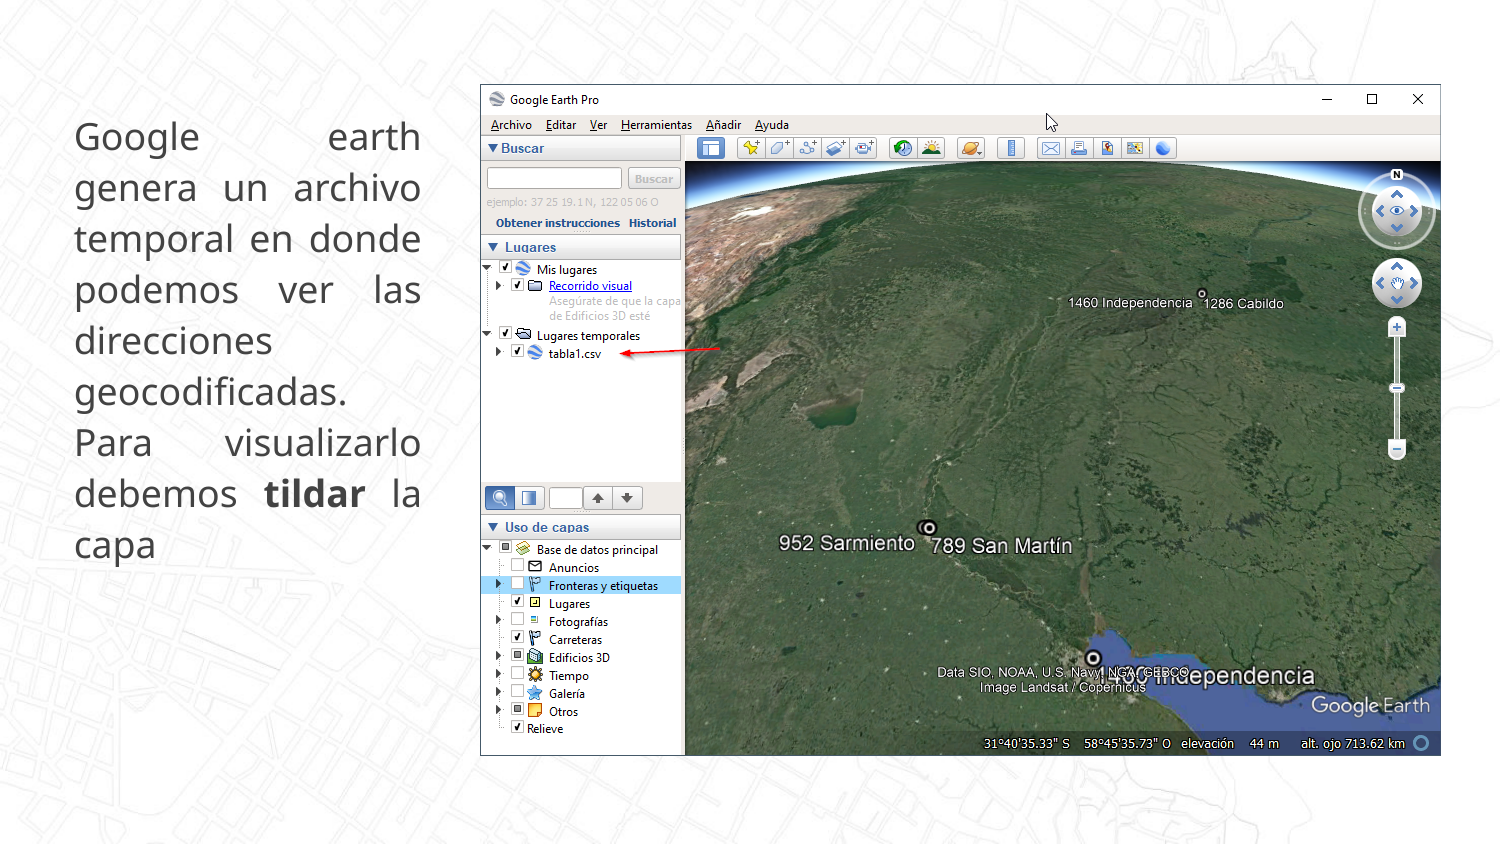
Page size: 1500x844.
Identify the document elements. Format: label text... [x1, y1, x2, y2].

text_box Google earth genera un archivo temporal en donde podemos ver las direcciones geocodificadas. Para visualizarlo debemos tildar la capa [59, 103, 438, 523]
picture [0, 0, 1500, 844]
